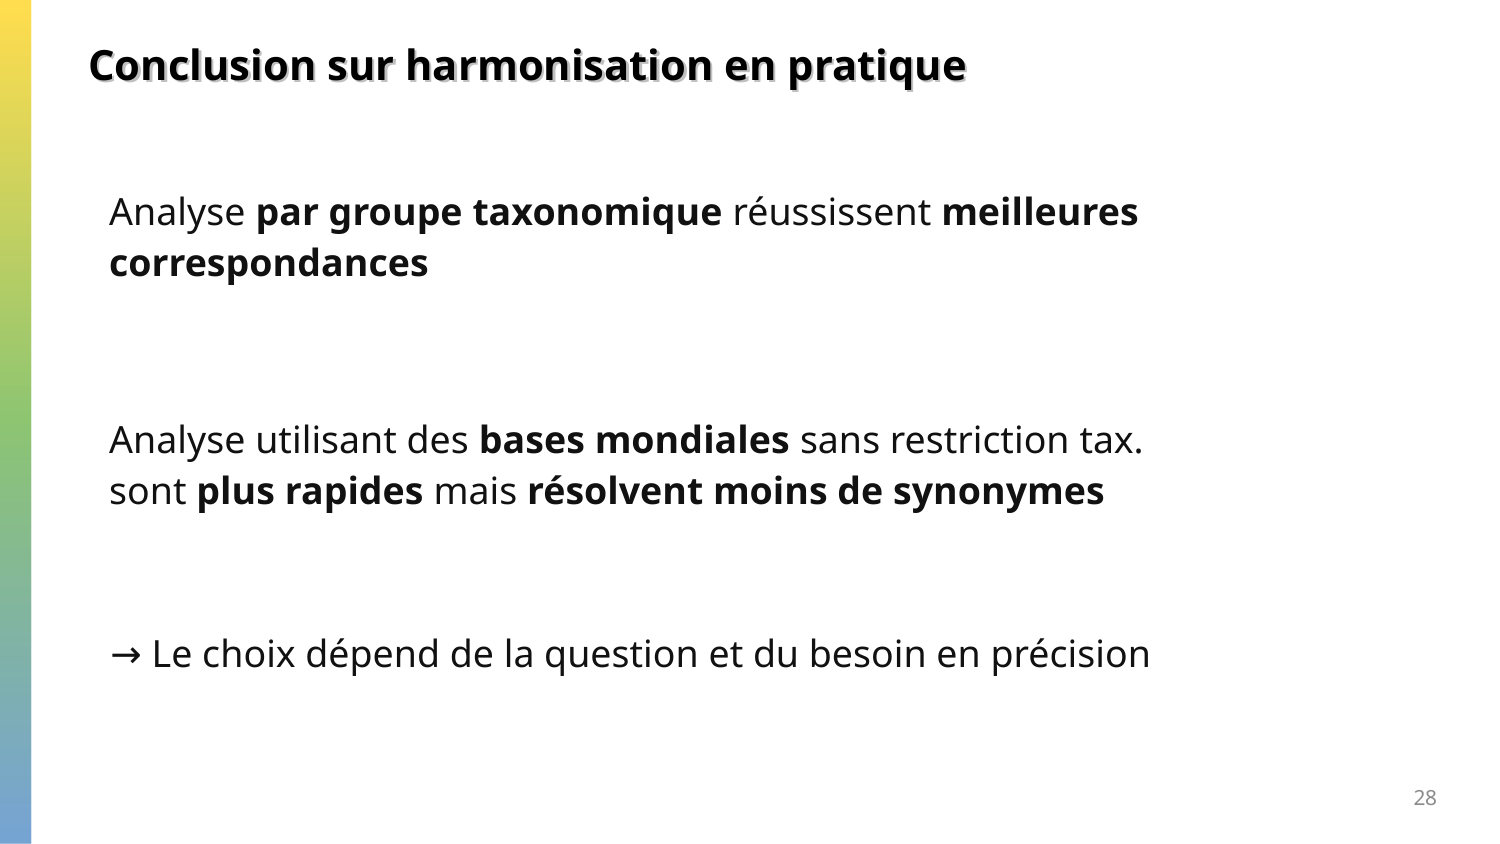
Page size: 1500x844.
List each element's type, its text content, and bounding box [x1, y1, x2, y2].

list Conclusion sur harmonisation en pratique [88, 38, 1442, 133]
text_box <numéro> [1240, 767, 1437, 813]
text_box → Le choix dépend de la question et du besoin en précision [95, 620, 1300, 681]
picture [0, 0, 1500, 844]
text_box Analyse par groupe taxonomique réussissent meilleures correspondances [94, 177, 1430, 284]
text_box Analyse utilisant des bases mondiales sans restriction tax. sont plus rapides mais résolvent moins de synonymes [94, 405, 1418, 512]
